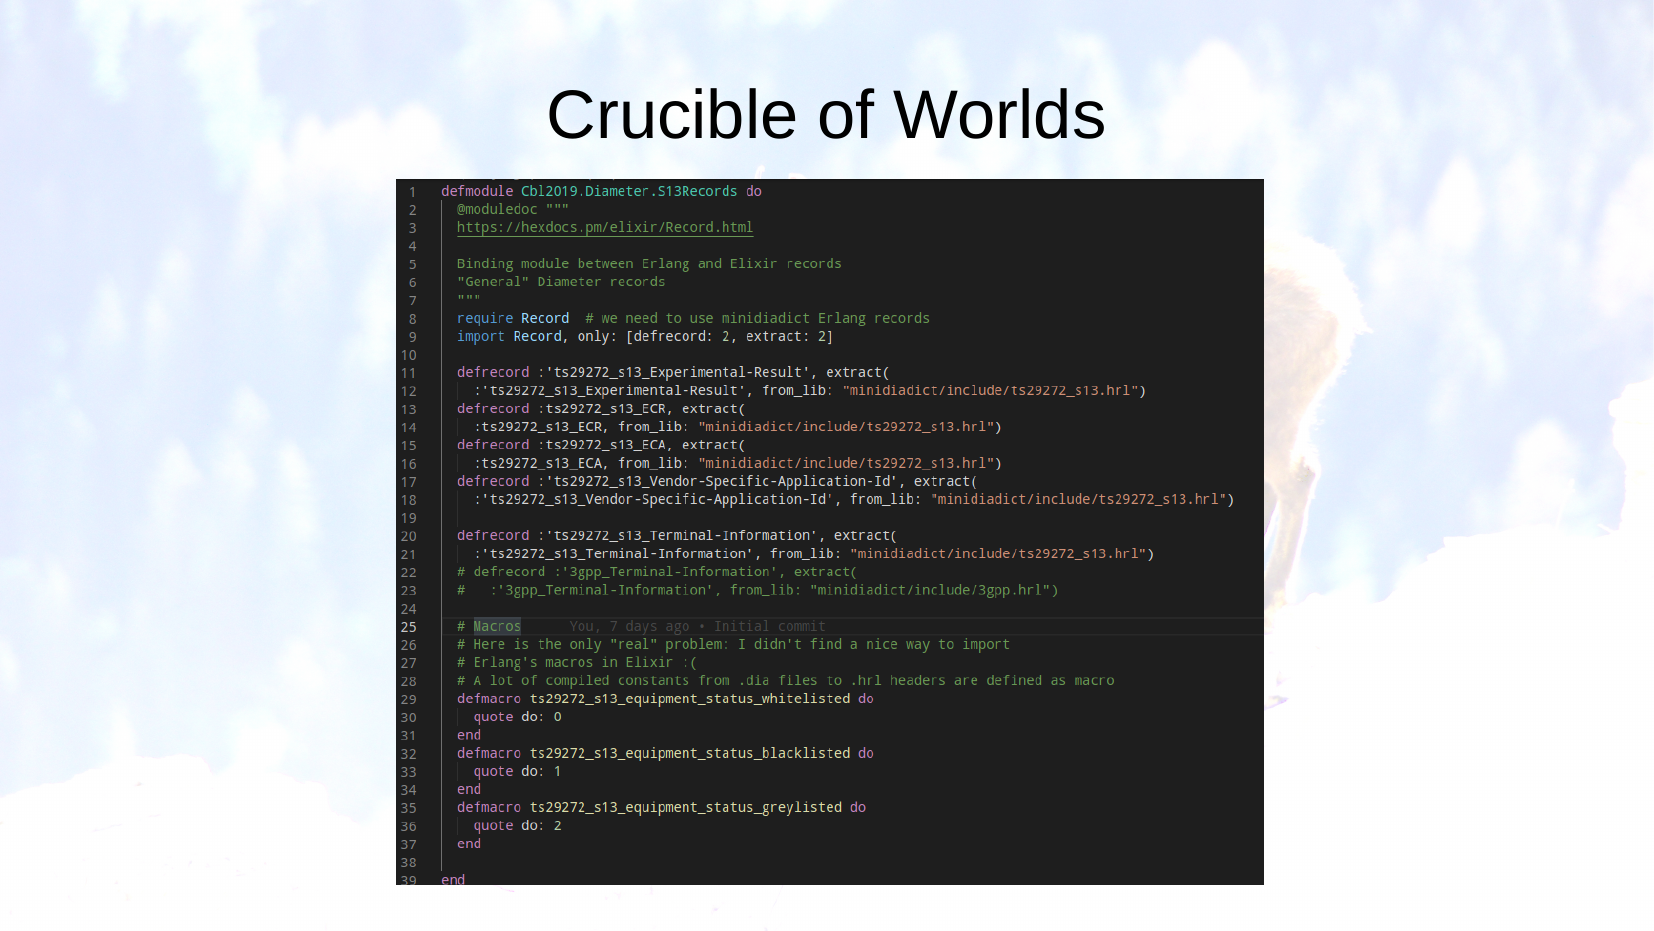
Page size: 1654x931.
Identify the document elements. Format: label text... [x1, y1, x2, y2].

title Crucible of Worlds [82, 37, 1571, 193]
picture [0, 0, 1654, 931]
